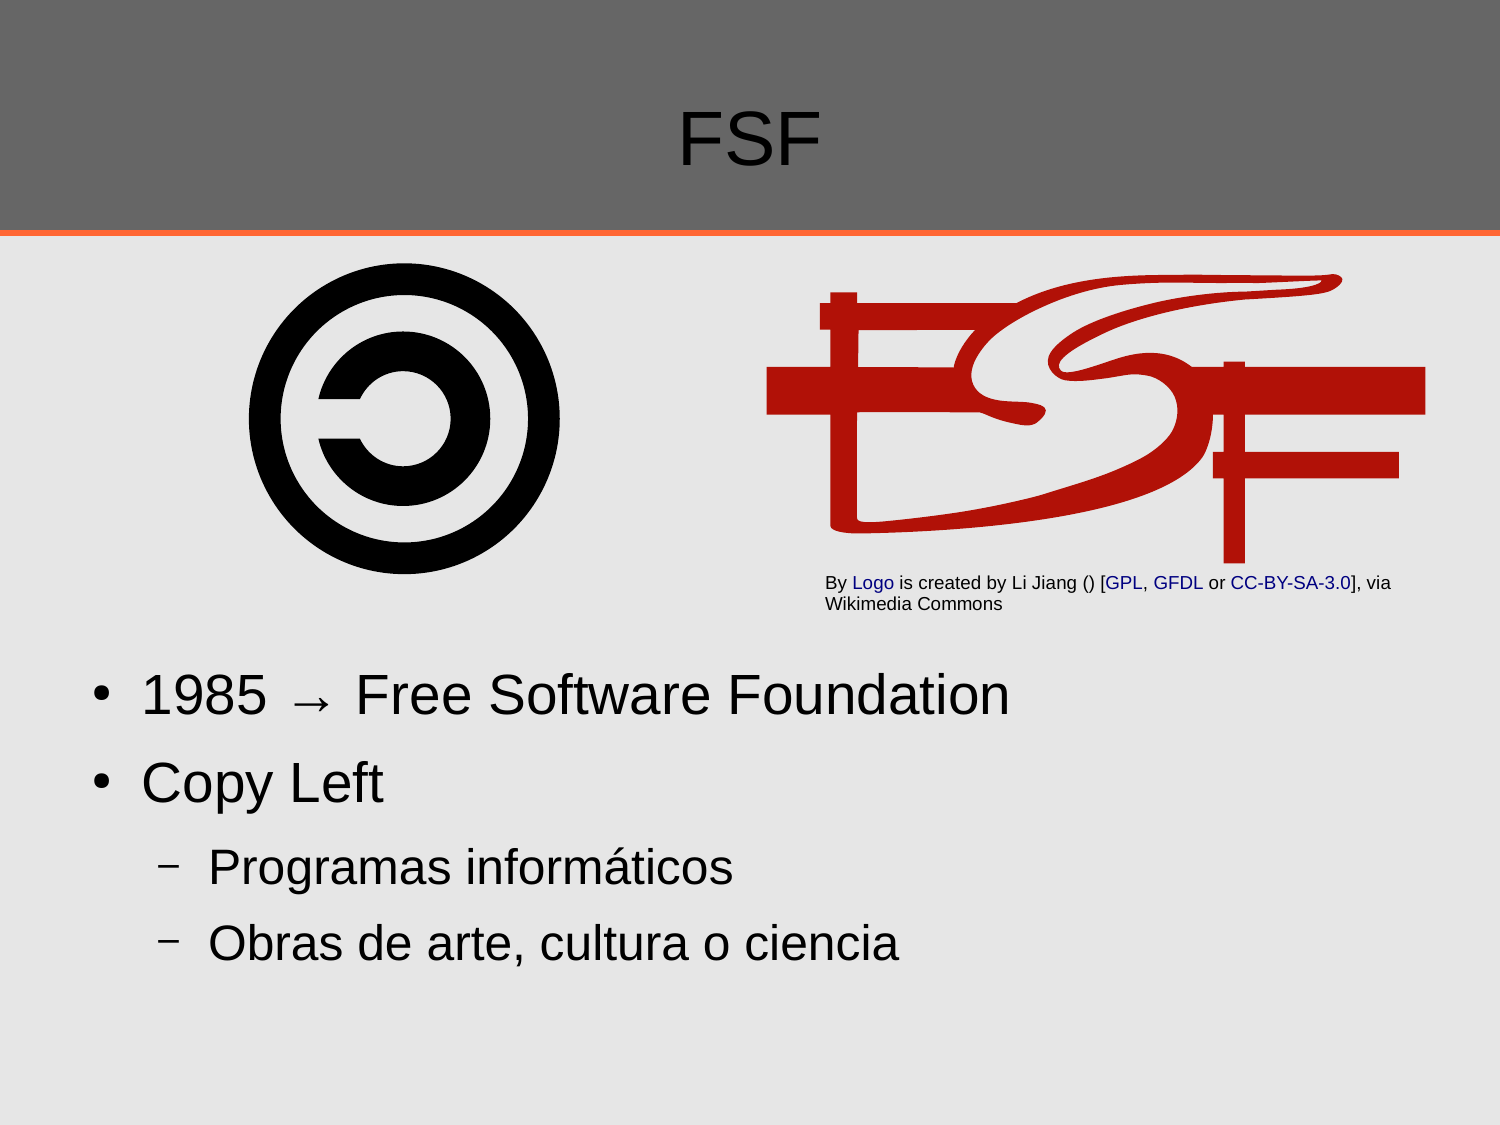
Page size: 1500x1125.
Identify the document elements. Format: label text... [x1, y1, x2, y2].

title FSF [75, 44, 1425, 233]
picture [248, 263, 560, 575]
list By Logo is created by Li Jiang () [GPL, GFDL or CC-BY-SA-3.0], via Wikimedia Commons [754, 572, 1413, 904]
list 1985 → Free Software Foundation Copy Left Programas informáticos Obras de arte, cultura o ciencia [75, 663, 1425, 975]
picture [766, 274, 1426, 564]
